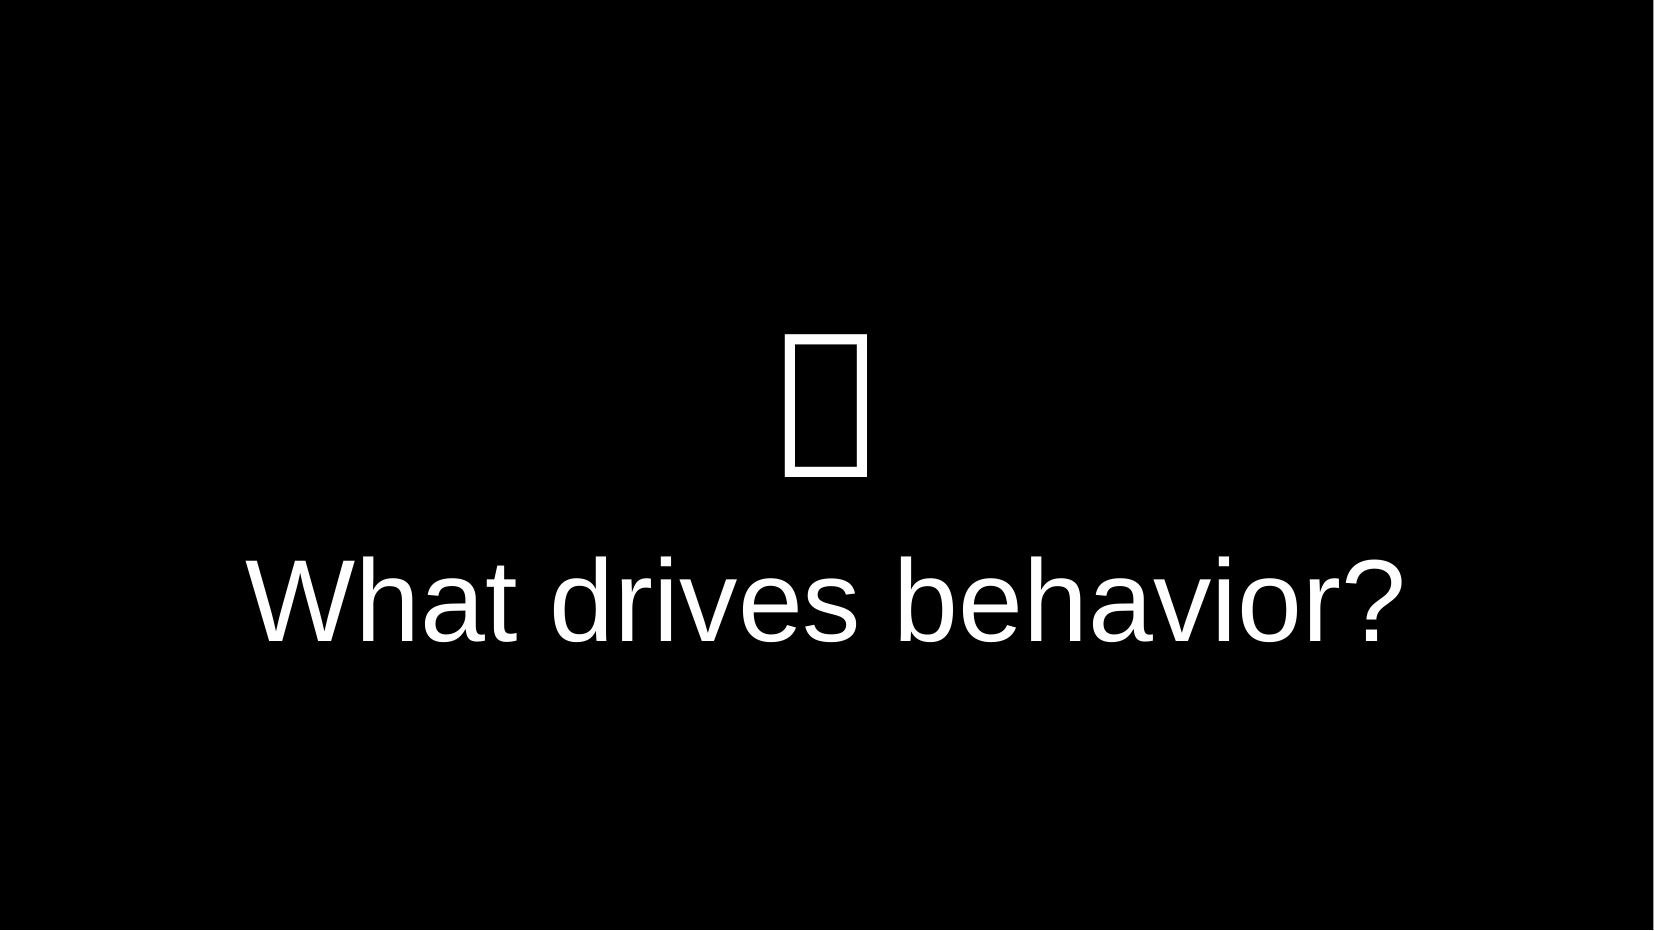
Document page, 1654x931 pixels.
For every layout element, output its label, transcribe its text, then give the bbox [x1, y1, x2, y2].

subtitle 🤔 What drives behavior? [82, 0, 1571, 931]
